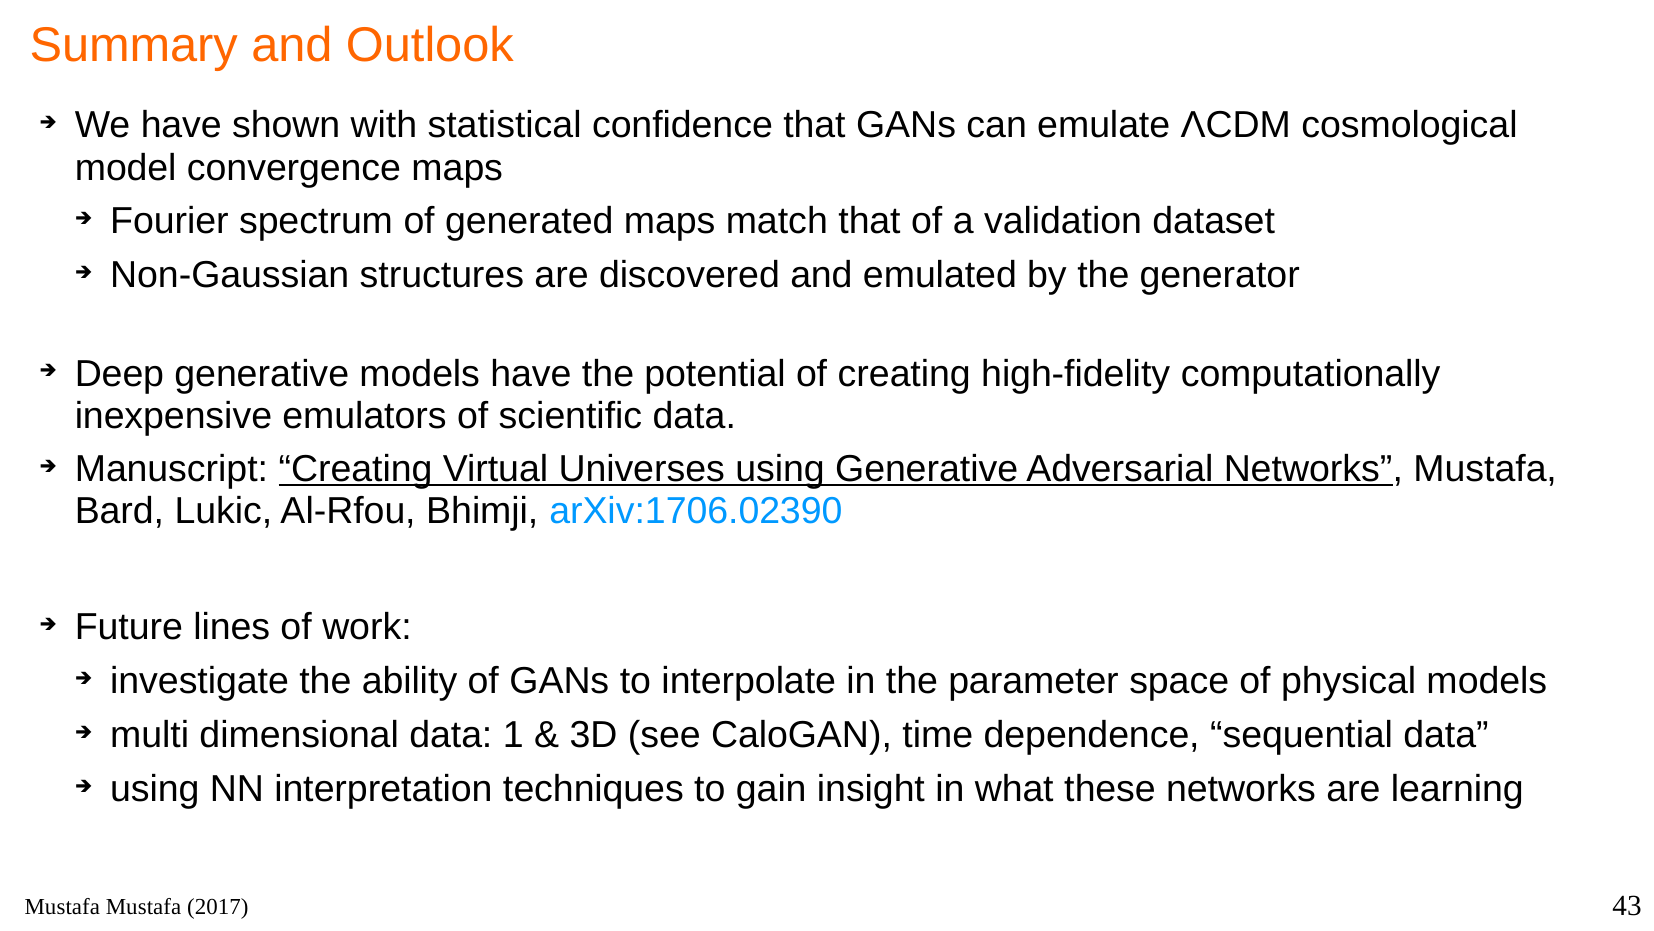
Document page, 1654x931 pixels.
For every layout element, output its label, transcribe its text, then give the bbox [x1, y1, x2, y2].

title Summary and Outlook [29, 15, 1621, 74]
text_box We have shown with statistical confidence that GANs can emulate ΛCDM cosmological model convergence maps Fourier spectrum of generated maps match that of a validation dataset Non-Gaussian structures are discovered and emulated by the generator [24, 96, 1600, 303]
text_box Future lines of work: investigate the ability of GANs to interpolate in the parameter space of physical models multi dimensional data: 1 & 3D (see CaloGAN), time dependence, “sequential data” using NN interpretation techniques to gain insight in what these networks are learning [24, 598, 1600, 817]
text_box Deep generative models have the potential of creating high-fidelity computationally inexpensive emulators of scientific data. Manuscript: “Creating Virtual Universes using Generative Adversarial Networks”, Mustafa, Bard, Lukic, Al-Rfou, Bhimji, arXiv:1706.02390 [24, 344, 1600, 540]
